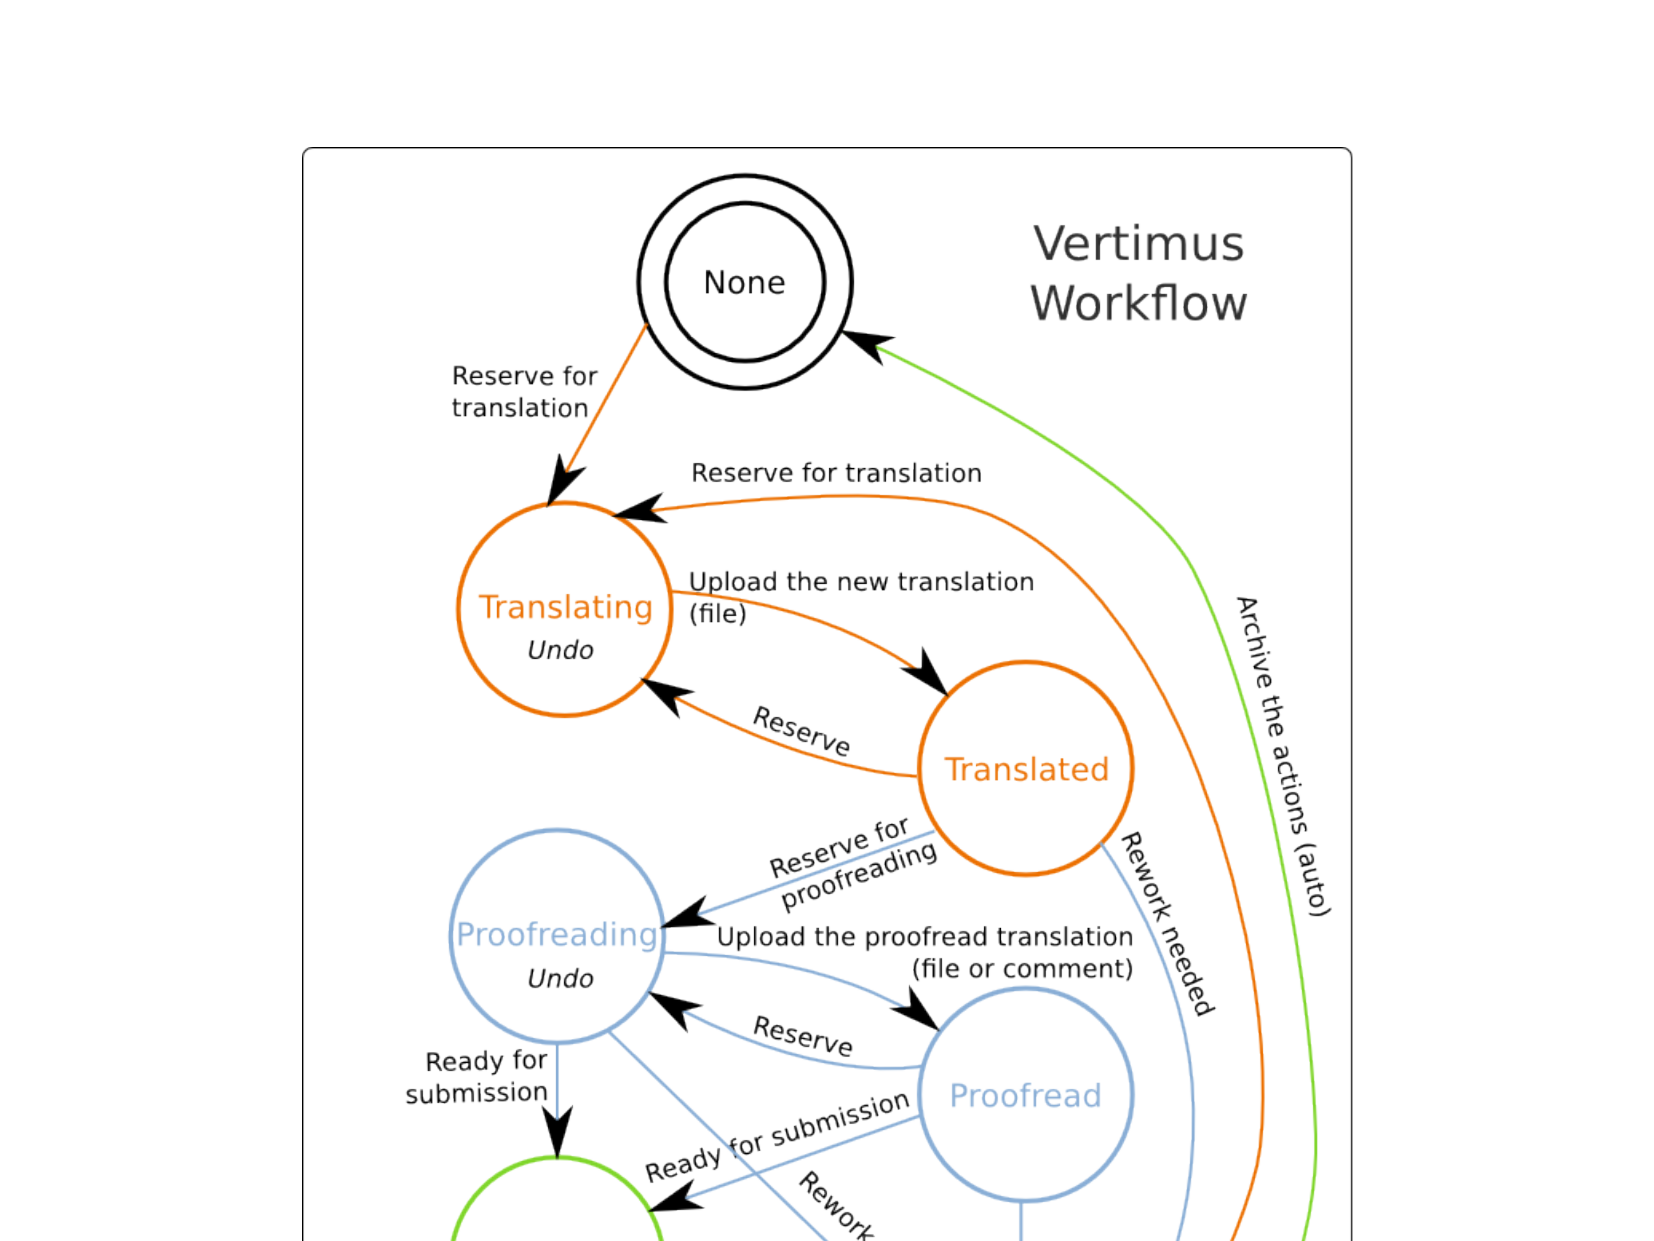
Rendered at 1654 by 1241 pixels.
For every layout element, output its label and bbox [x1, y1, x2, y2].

picture [302, 147, 1353, 1241]
